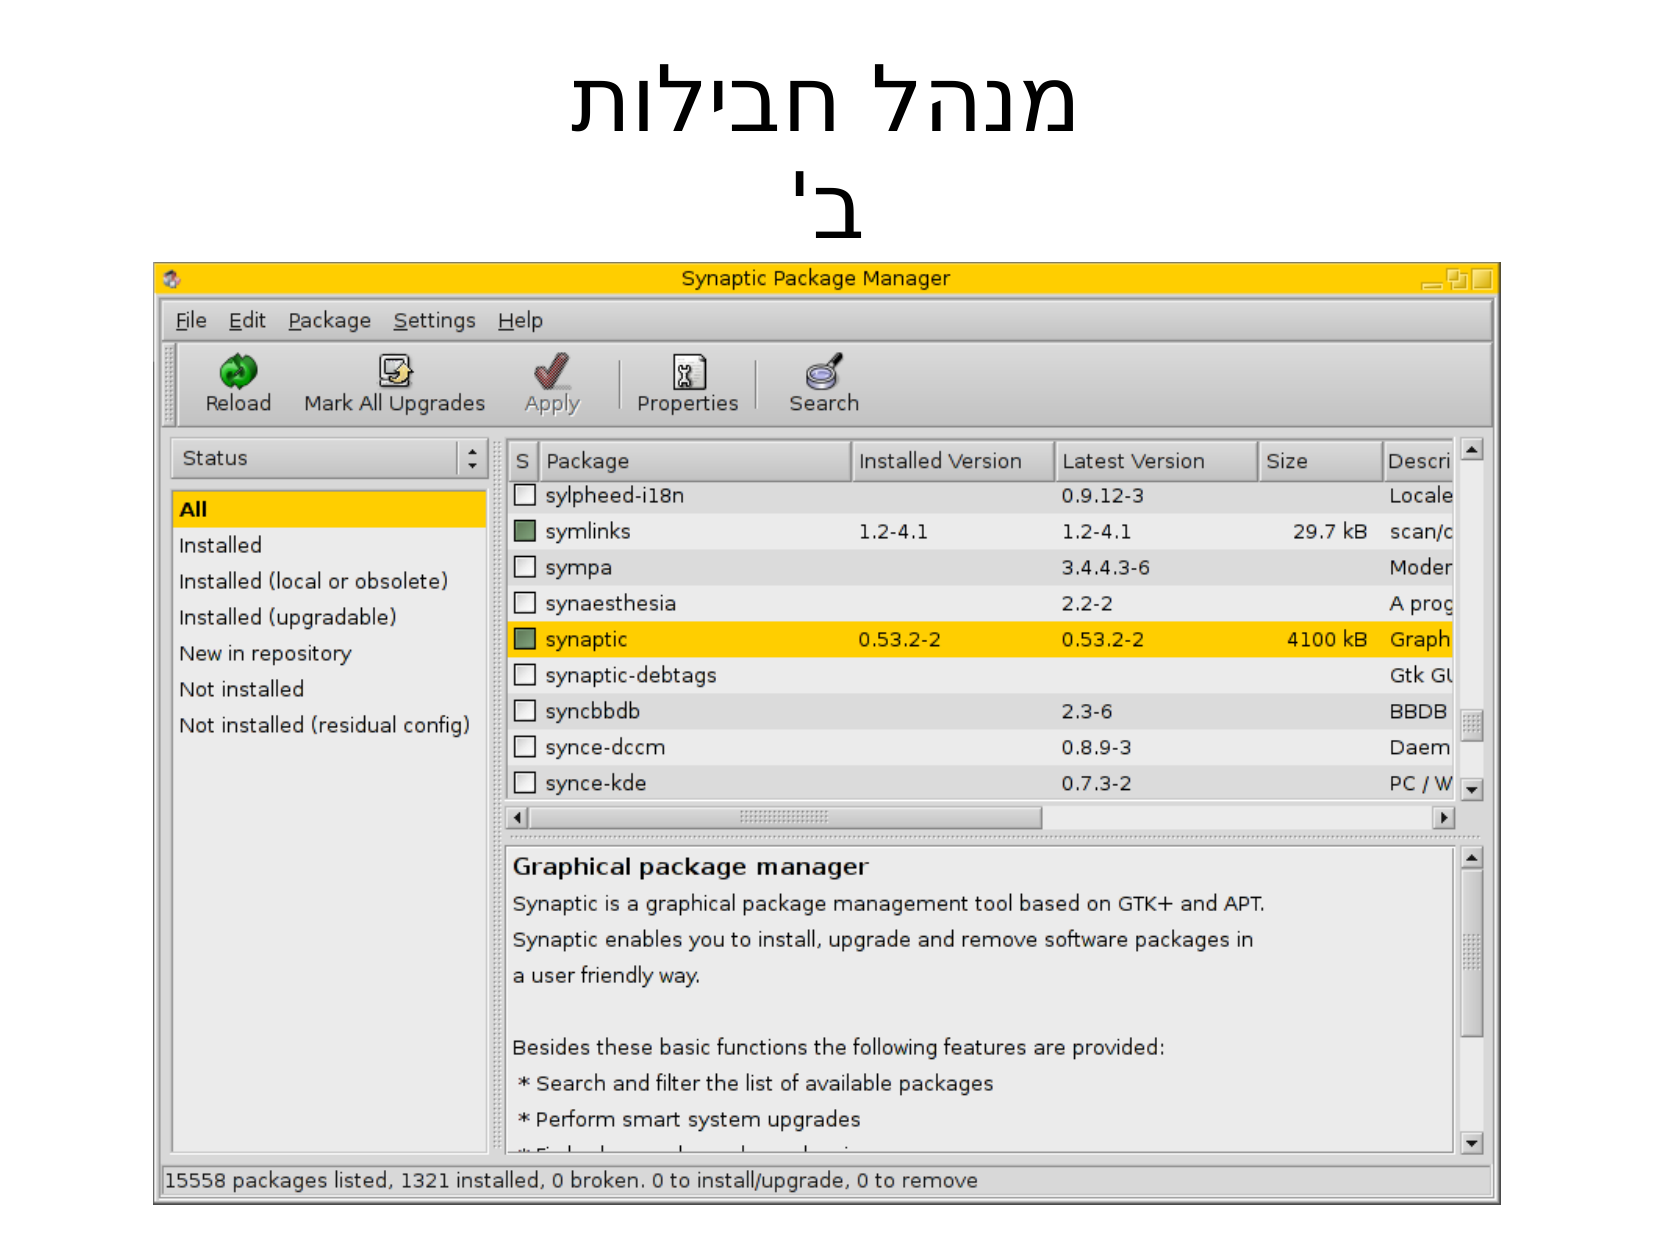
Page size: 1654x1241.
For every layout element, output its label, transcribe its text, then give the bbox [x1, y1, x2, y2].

picture [153, 262, 1501, 1205]
title מנהל חבילות ב' [82, 41, 1571, 265]
